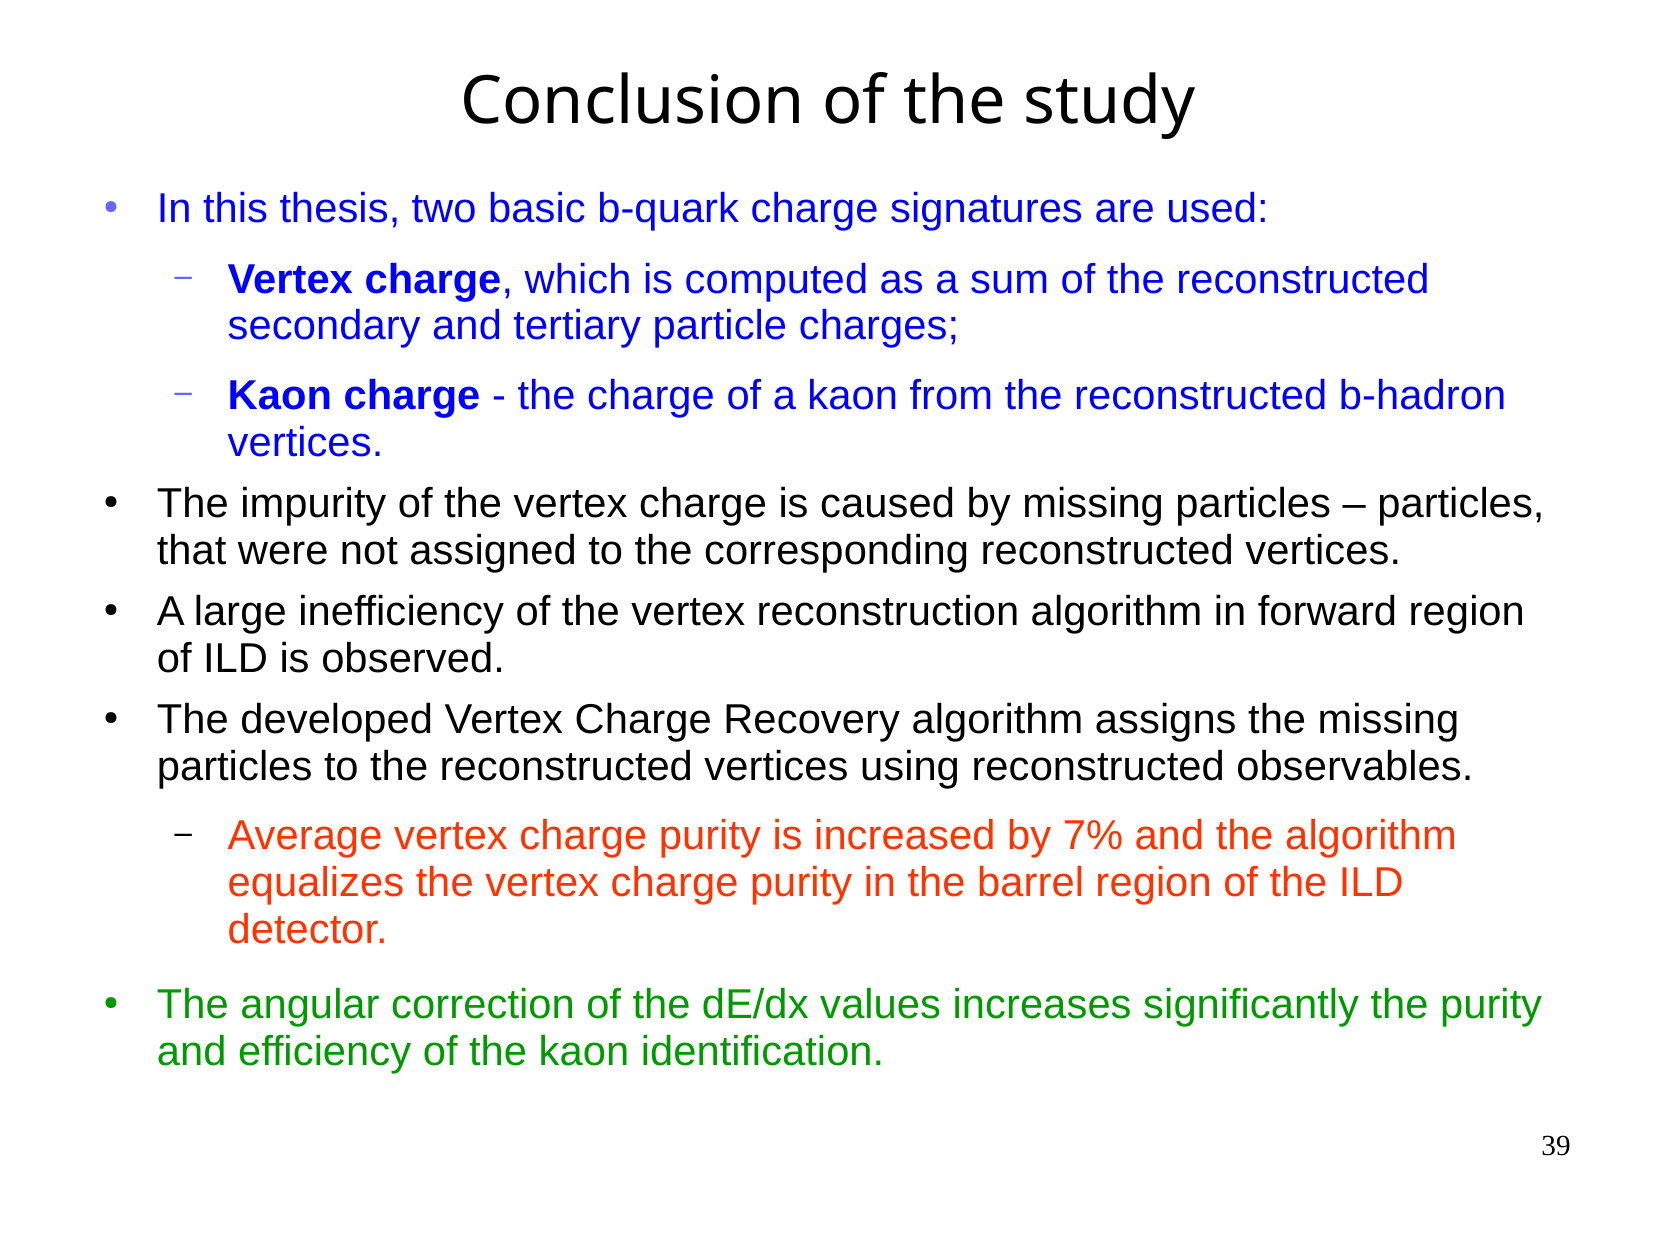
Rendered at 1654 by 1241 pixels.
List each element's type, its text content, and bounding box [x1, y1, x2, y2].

list In this thesis, two basic b-quark charge signatures are used: Vertex charge, which is computed as a sum of the reconstructed secondary and tertiary particle charges; Kaon charge - the charge of a kaon from the reconstructed b-hadron vertices. The impurity of the vertex charge is caused by missing particles – particles, that were not assigned to the corresponding reconstructed vertices. A large inefficiency of the vertex reconstruction algorithm in forward region of ILD is observed. The developed Vertex Charge Recovery algorithm assigns the missing particles to the reconstructed vertices using reconstructed observables. Average vertex charge purity is increased by 7% and the algorithm equalizes the vertex charge purity in the barrel region of the ILD detector. The angular correction of the dE/dx values increases significantly the purity and efficiency of the kaon identification. [85, 185, 1571, 1188]
title Conclusion of the study [85, 40, 1571, 156]
